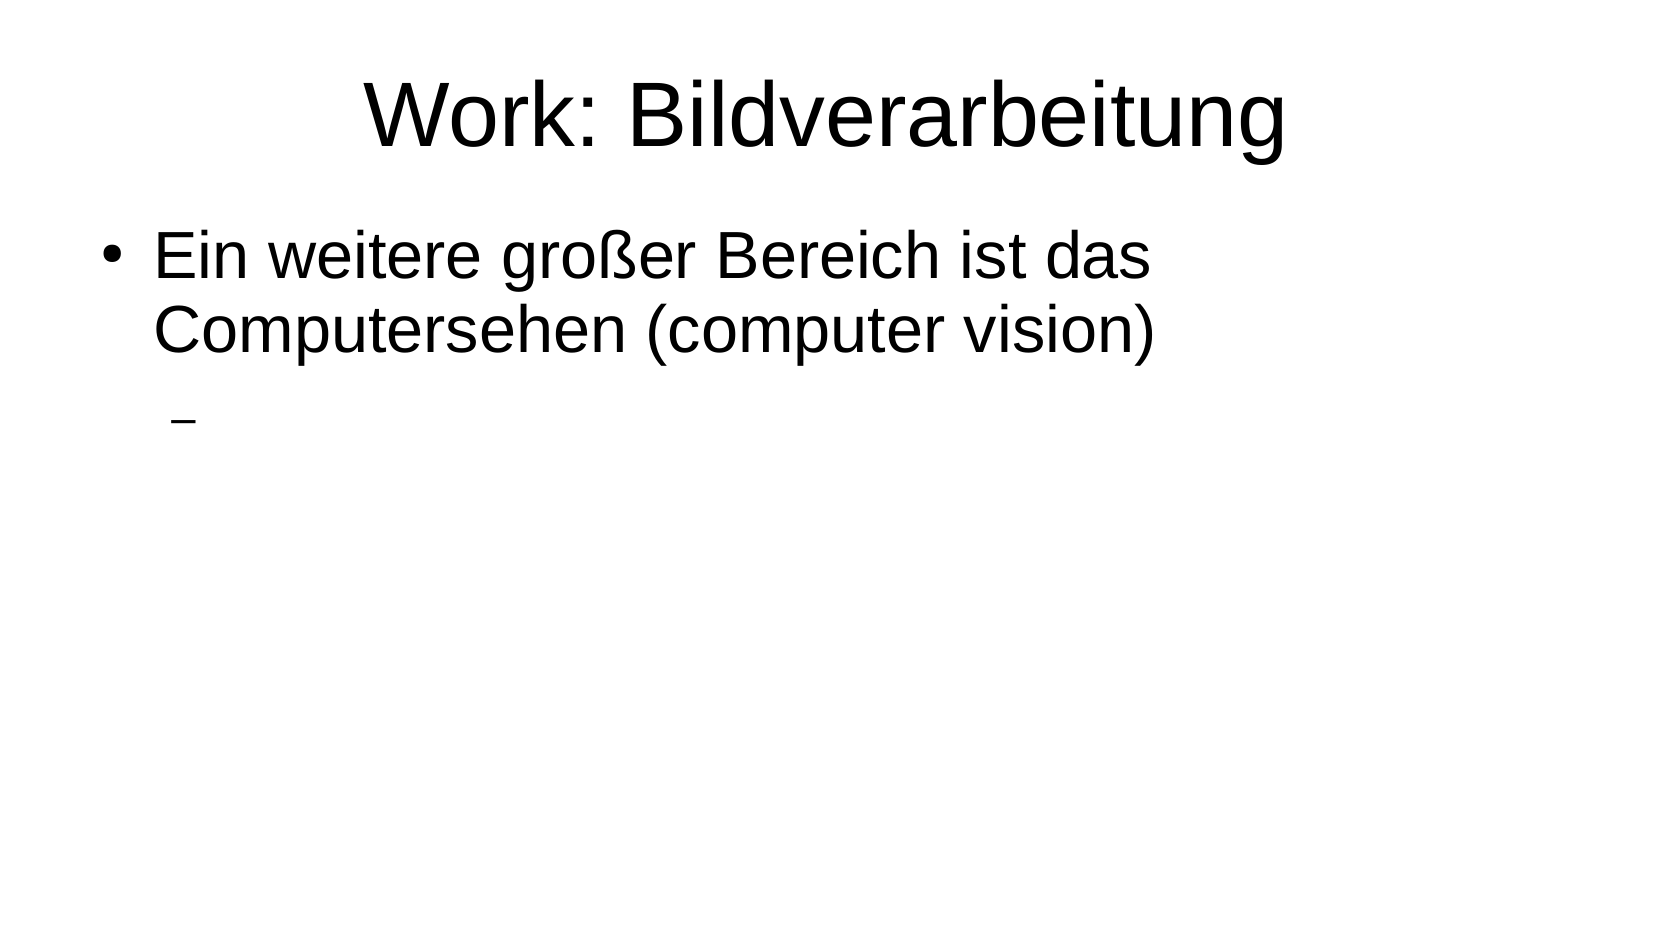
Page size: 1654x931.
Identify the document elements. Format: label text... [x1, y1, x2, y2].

list Ein weitere großer Bereich ist das Computersehen (computer vision) [82, 217, 1571, 758]
title Work: Bildverarbeitung [82, 37, 1571, 193]
